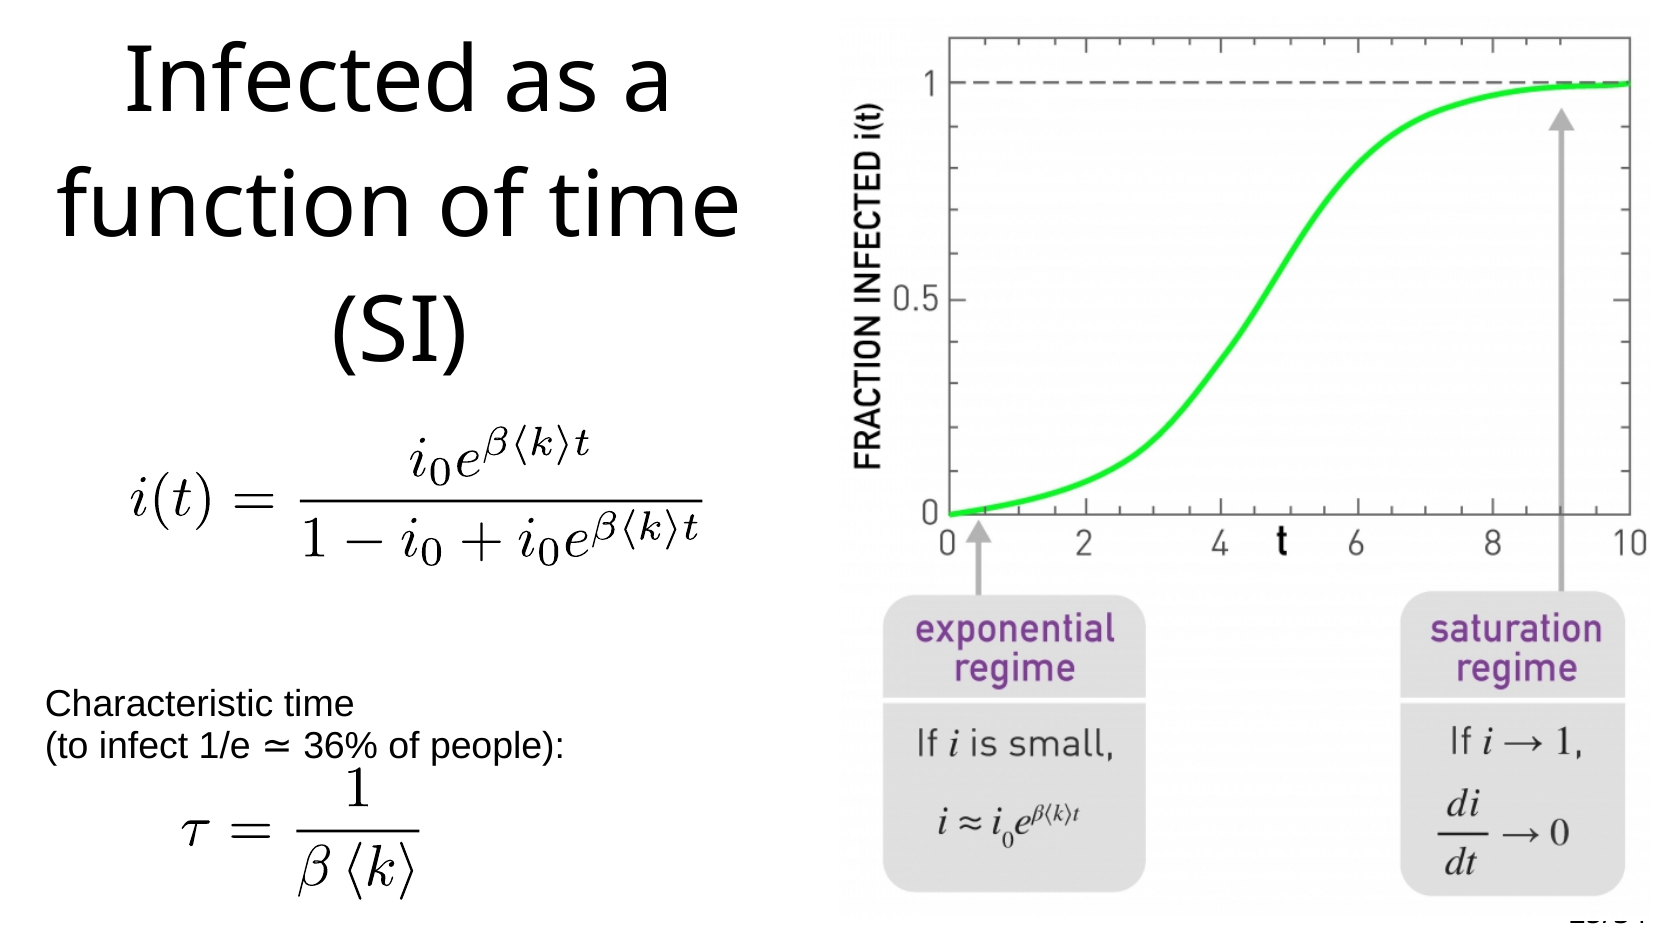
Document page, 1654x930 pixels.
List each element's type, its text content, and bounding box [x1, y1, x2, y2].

title Infected as a function of time (SI) [33, 7, 766, 395]
picture [839, 15, 1650, 921]
text_box Characteristic time (to infect 1/e ≃ 36% of people): [30, 675, 601, 774]
text_box [180, 767, 420, 901]
text_box [129, 424, 703, 566]
